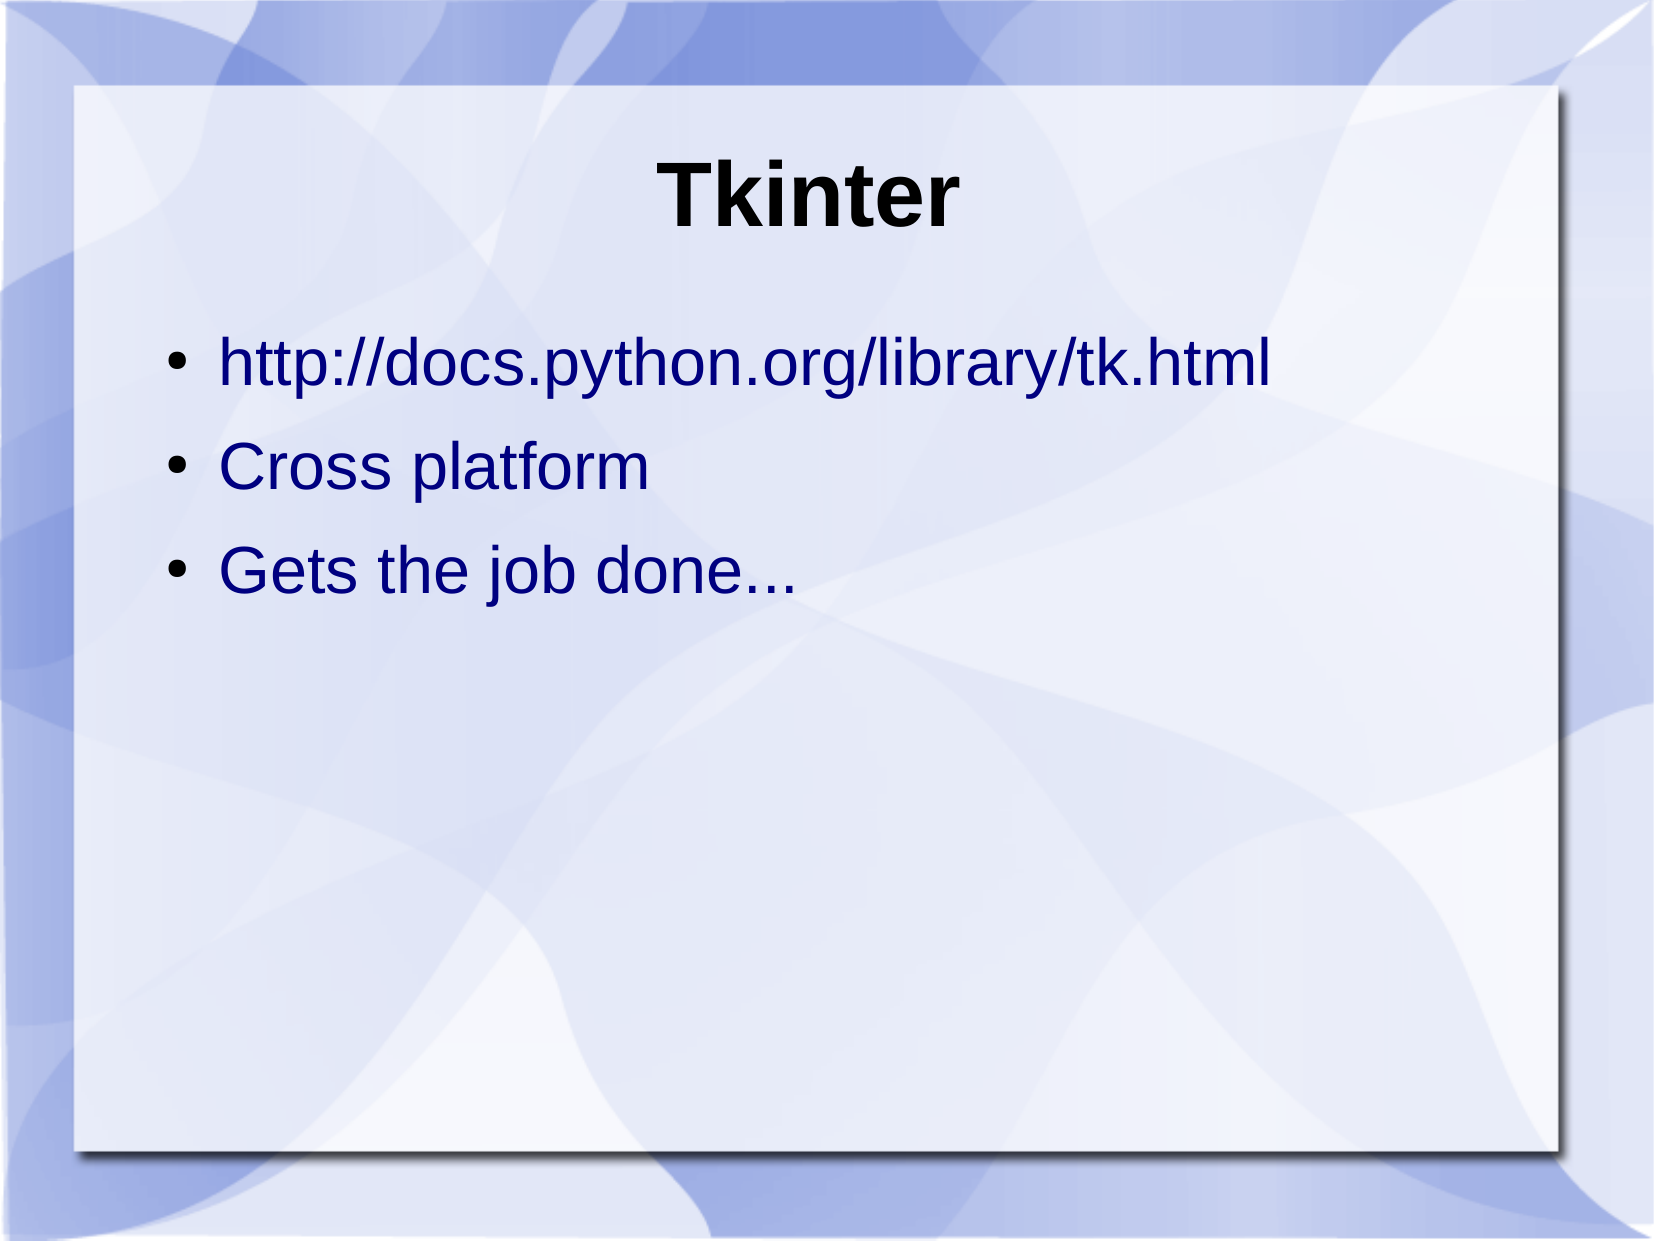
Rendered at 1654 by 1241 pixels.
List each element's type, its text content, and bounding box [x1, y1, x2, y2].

picture [0, 0, 1654, 1241]
list http://docs.python.org/library/tk.html Cross platform Gets the job done... [129, 324, 1489, 975]
title Tkinter [82, 90, 1536, 298]
